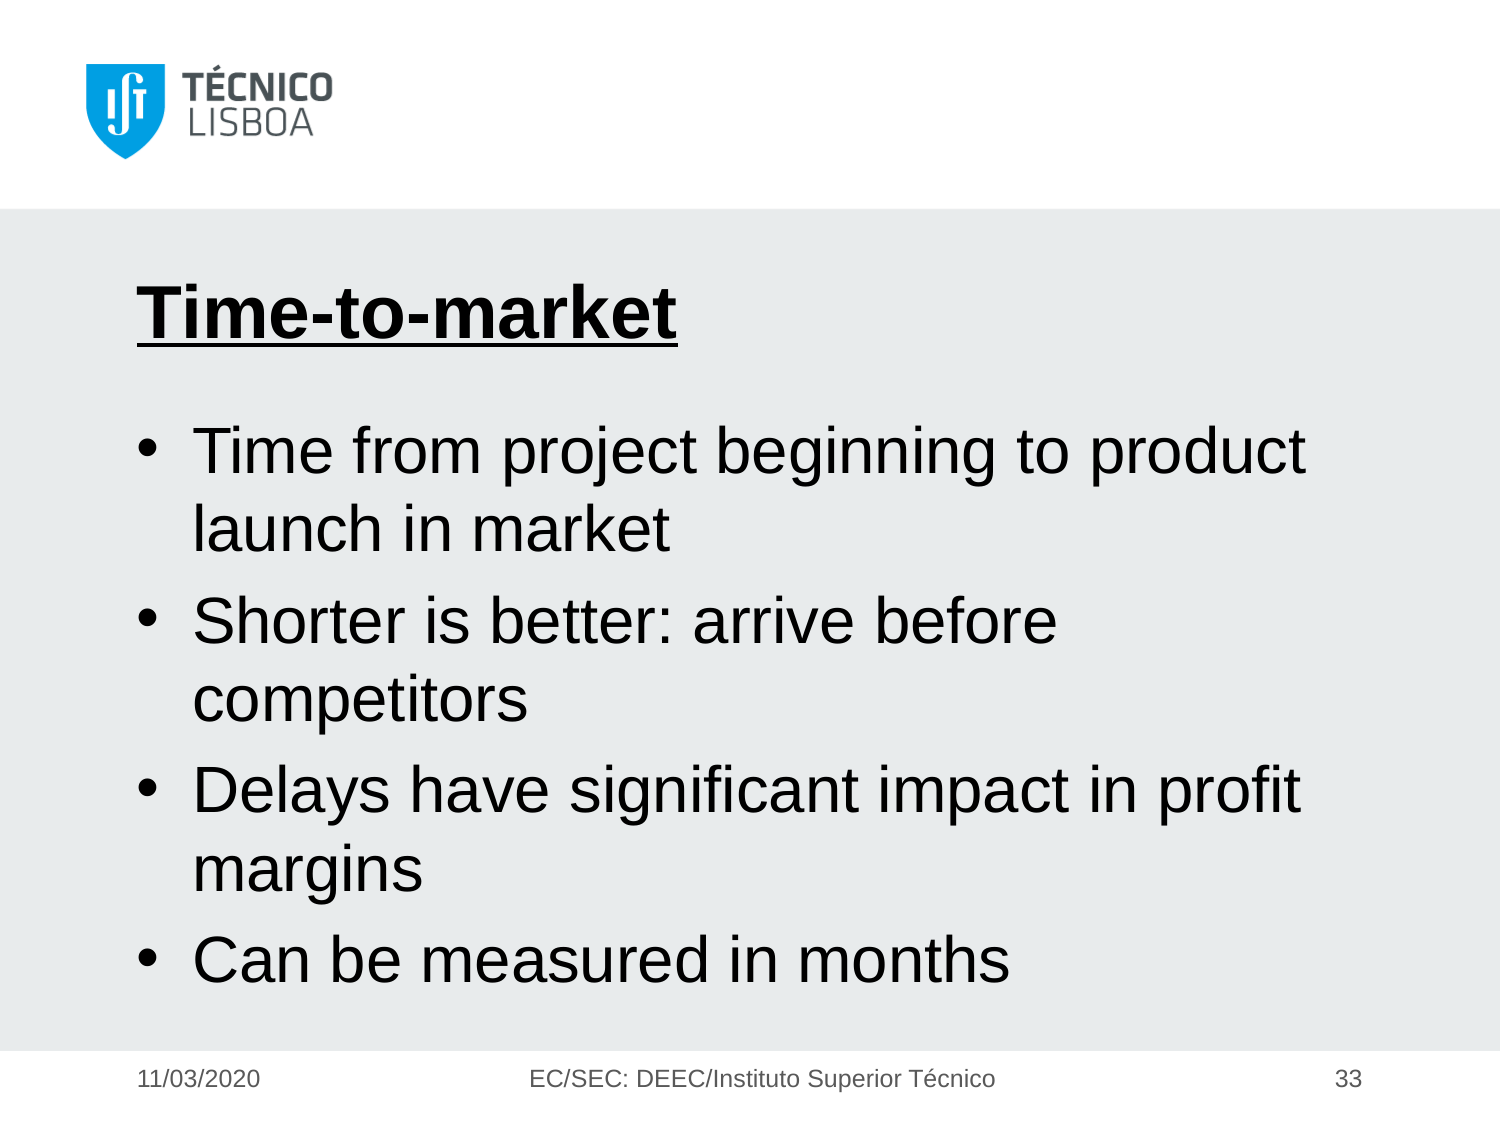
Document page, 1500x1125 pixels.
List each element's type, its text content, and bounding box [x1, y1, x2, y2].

footer EC/SEC: DEEC/Instituto Superior Técnico [512, 1052, 1021, 1103]
picture [0, 0, 1500, 1125]
title Time-to-market [121, 237, 1378, 381]
list Time from project beginning to product launch in market Shorter is better: arrive before competitors Delays have significant impact in profit margins Can be measured in months [121, 400, 1378, 1005]
slide_number <number> [1077, 1052, 1378, 1103]
slide_number 11/03/2020 [121, 1052, 425, 1103]
